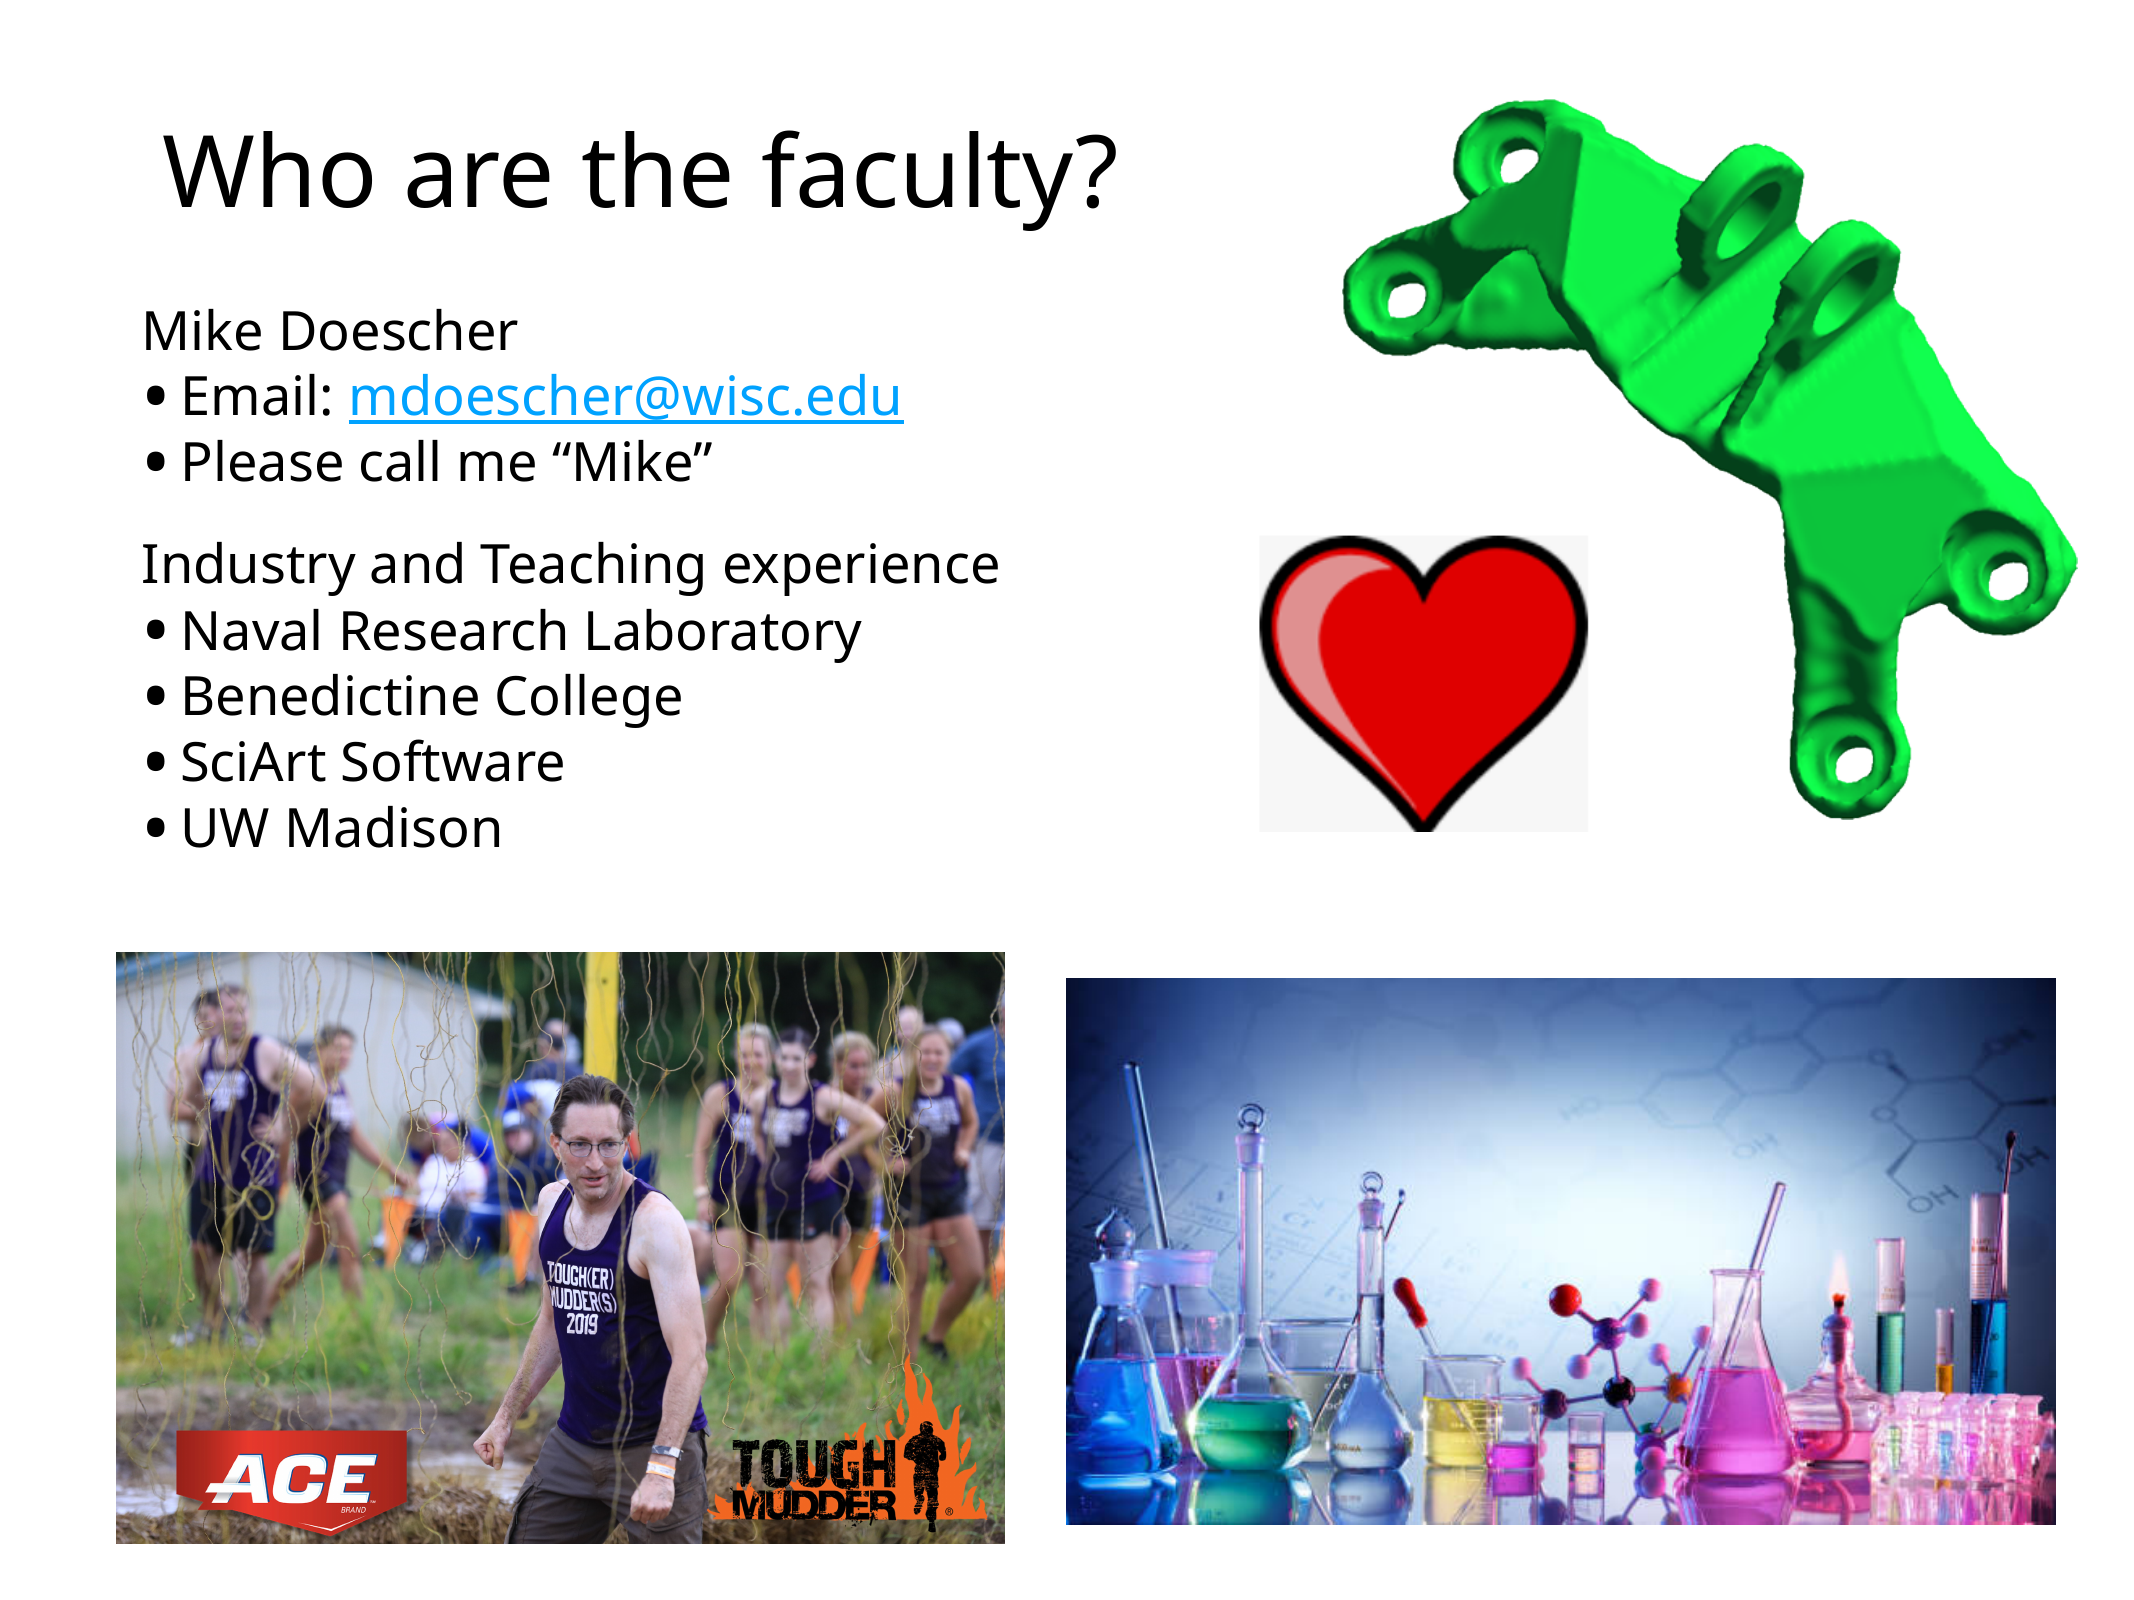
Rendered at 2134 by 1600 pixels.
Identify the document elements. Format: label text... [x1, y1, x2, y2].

text_box Mike Doescher Email: mdoescher@wisc.edu Please call me “Mike” Industry and Teaching experience Naval Research Laboratory Benedictine College SciArt Software UW Madison [116, 287, 1297, 820]
picture [116, 952, 1005, 1544]
picture [1255, 99, 2078, 832]
picture [1066, 978, 2056, 1525]
text_box Who are the faculty? [154, 111, 1342, 223]
